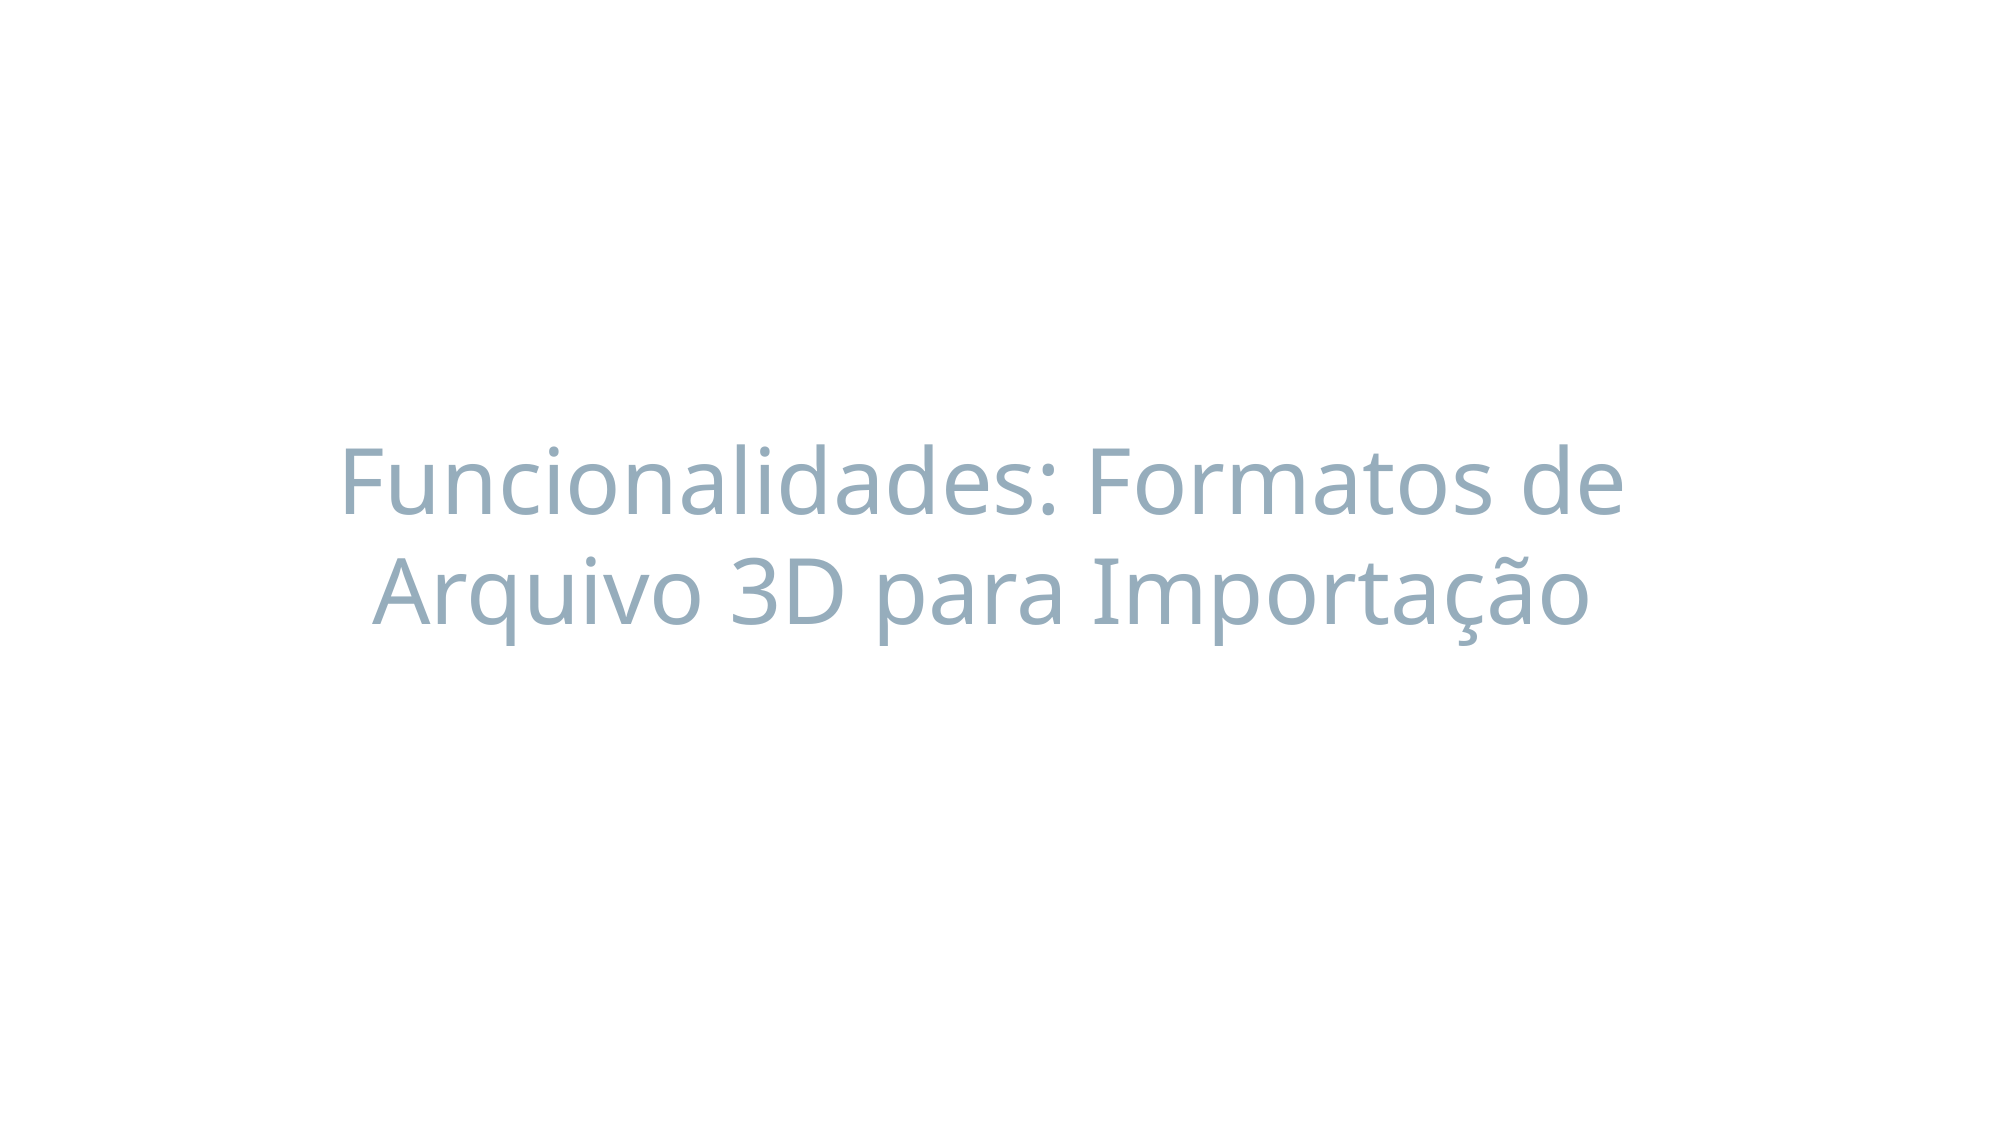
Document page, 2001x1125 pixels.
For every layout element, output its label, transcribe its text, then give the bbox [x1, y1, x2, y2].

title Funcionalidades: Formatos de Arquivo 3D para Importação [264, 474, 1702, 591]
